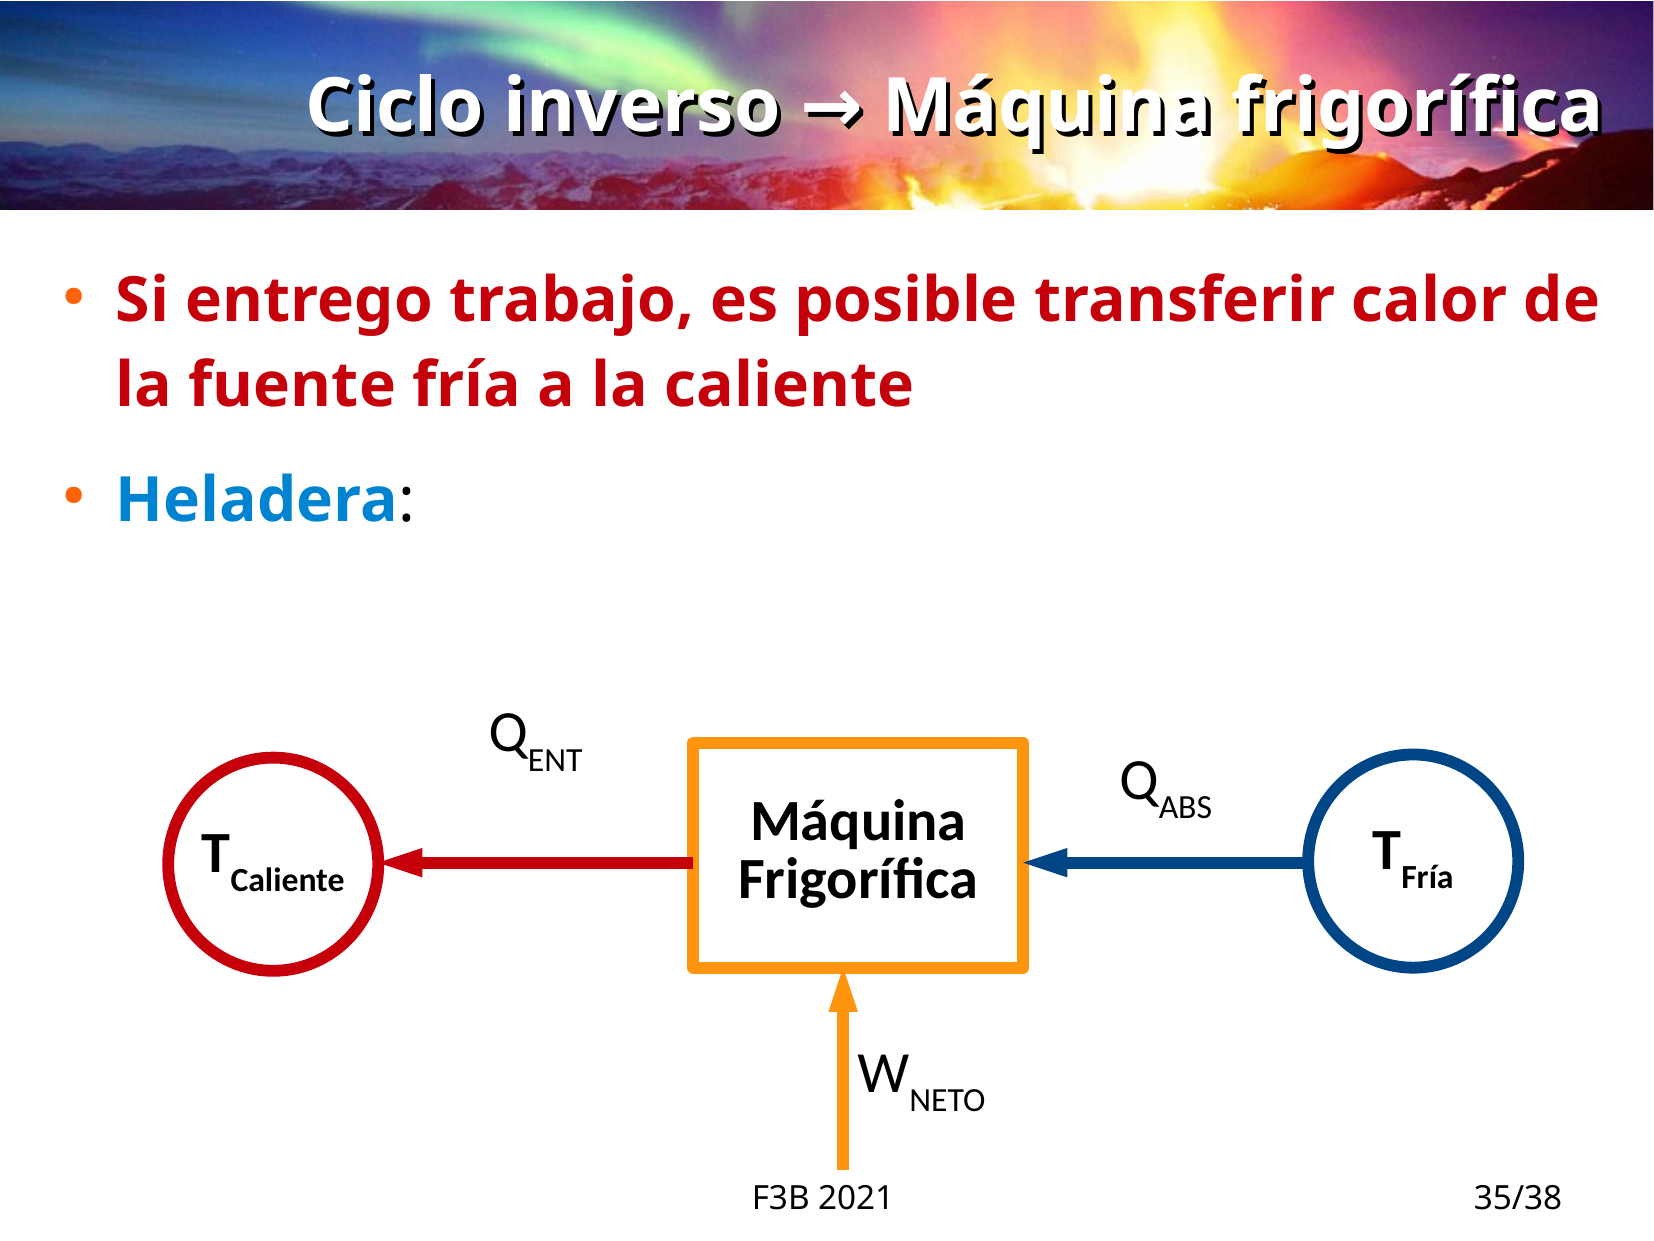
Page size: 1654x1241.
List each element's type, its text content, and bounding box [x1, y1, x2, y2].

list Si entrego trabajo, es posible transferir calor de la fuente fría a la caliente Heladera: [45, 255, 1606, 1156]
text_box TCaliente [168, 757, 379, 971]
text_box TFría [1308, 754, 1519, 968]
picture [0, 1, 1654, 210]
title Ciclo inverso → Máquina frigorífica [45, 15, 1606, 191]
text_box WNETO [837, 1041, 1006, 1141]
text_box Máquina Frigorífica [693, 742, 1024, 968]
